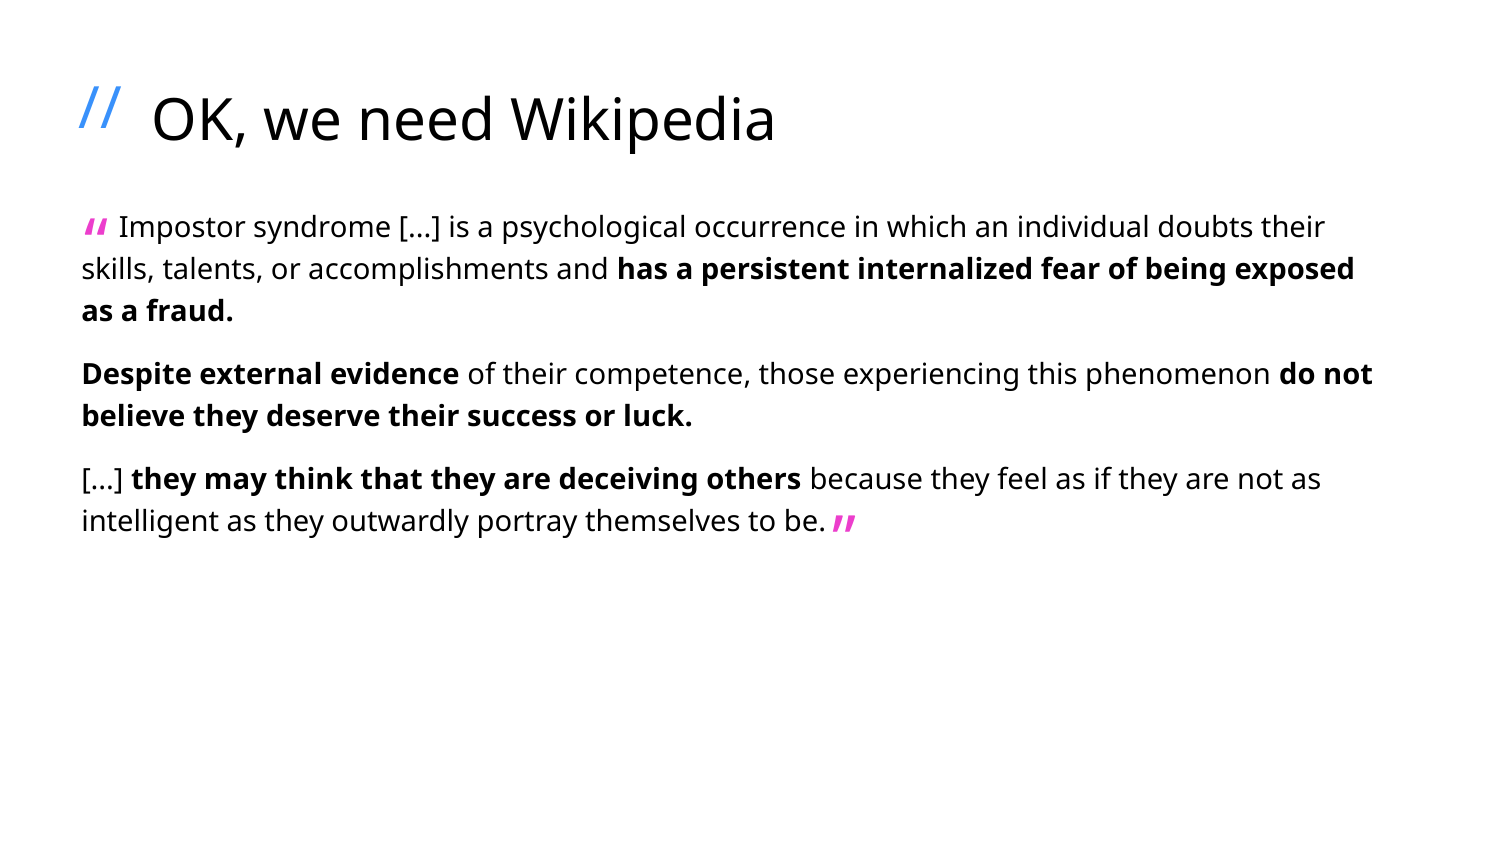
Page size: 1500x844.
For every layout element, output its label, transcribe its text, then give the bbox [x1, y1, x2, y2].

title OK, we need Wikipedia [151, 71, 1221, 156]
list Impostor syndrome [...] is a psychological occurrence in which an individual doubts their skills, talents, or accomplishments and has a persistent internalized fear of being exposed as a fraud. Despite external evidence of their competence, those experiencing this phenomenon do not believe they deserve their success or luck. [...] they may think that they are deceiving others because they feel as if they are not as intelligent as they outwardly portray themselves to be. [81, 201, 1393, 504]
text_box “ [69, 168, 130, 295]
text_box ” [817, 465, 879, 592]
